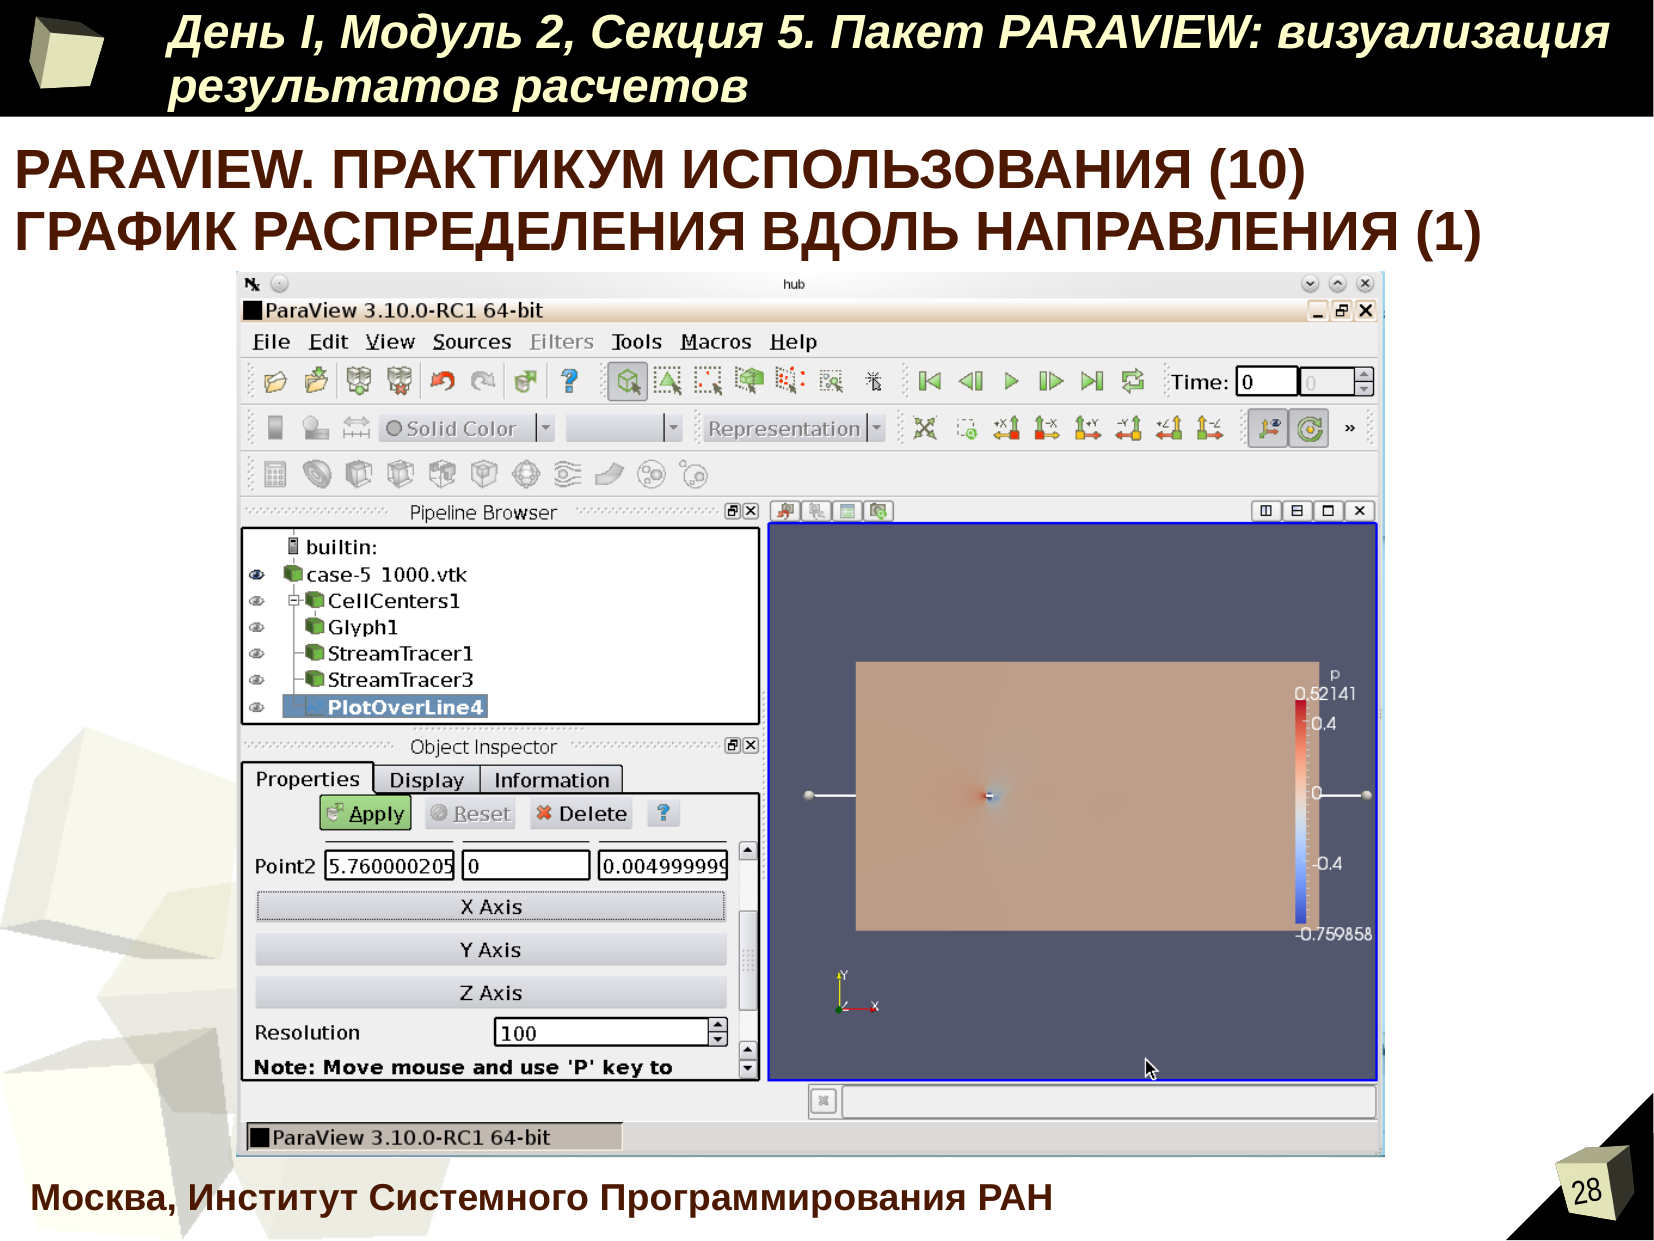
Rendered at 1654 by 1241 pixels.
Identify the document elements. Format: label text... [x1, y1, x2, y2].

text_box PARAVIEW. ПРАКТИКУМ ИСПОЛЬЗОВАНИЯ (10) ГРАФИК РАСПРЕДЕЛЕНИЯ ВДОЛЬ НАПРАВЛЕНИЯ (1) [0, 130, 1654, 270]
picture [464, 1193, 472, 1198]
picture [0, 271, 1385, 1241]
